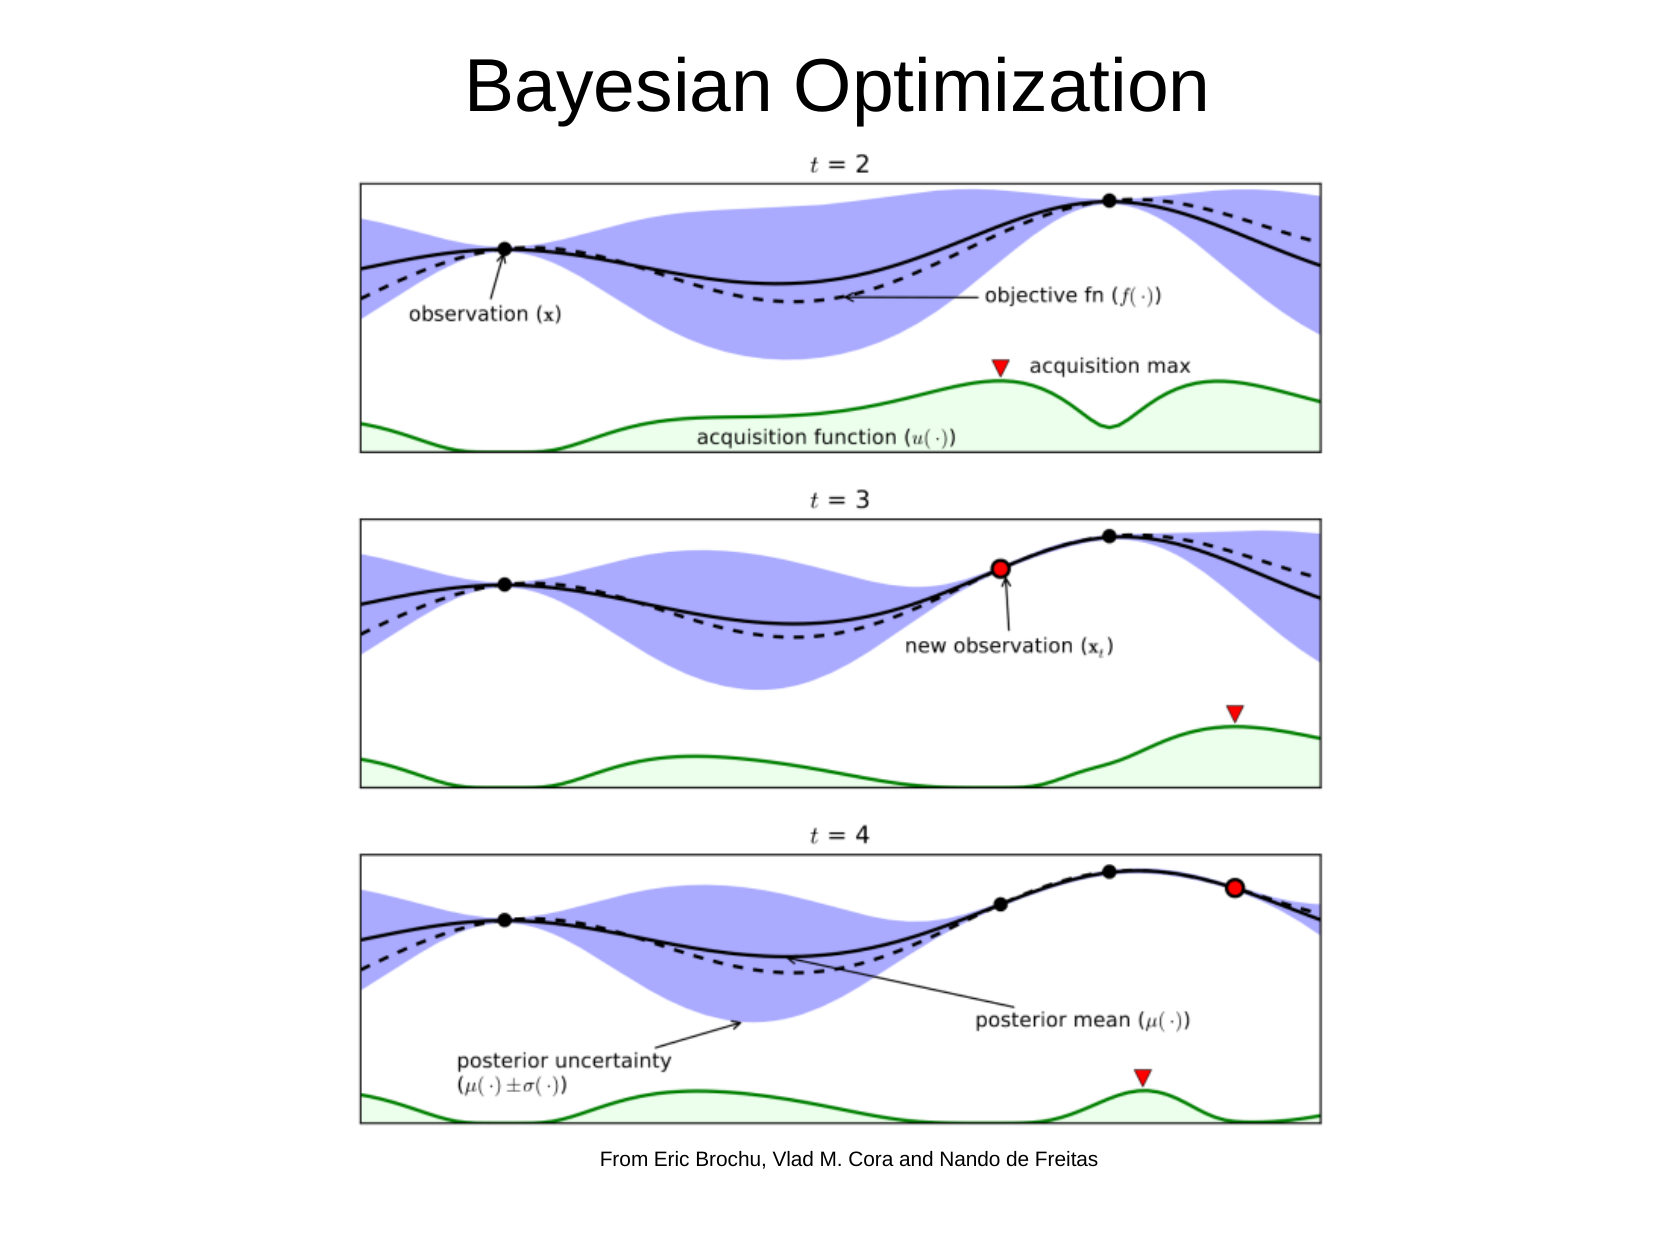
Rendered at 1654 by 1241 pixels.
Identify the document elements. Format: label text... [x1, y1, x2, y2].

text_box Bayesian Optimization [450, 36, 1456, 136]
text_box From Eric Brochu, Vlad M. Cora and Nando de Freitas [585, 1140, 1126, 1179]
picture [333, 144, 1339, 1136]
